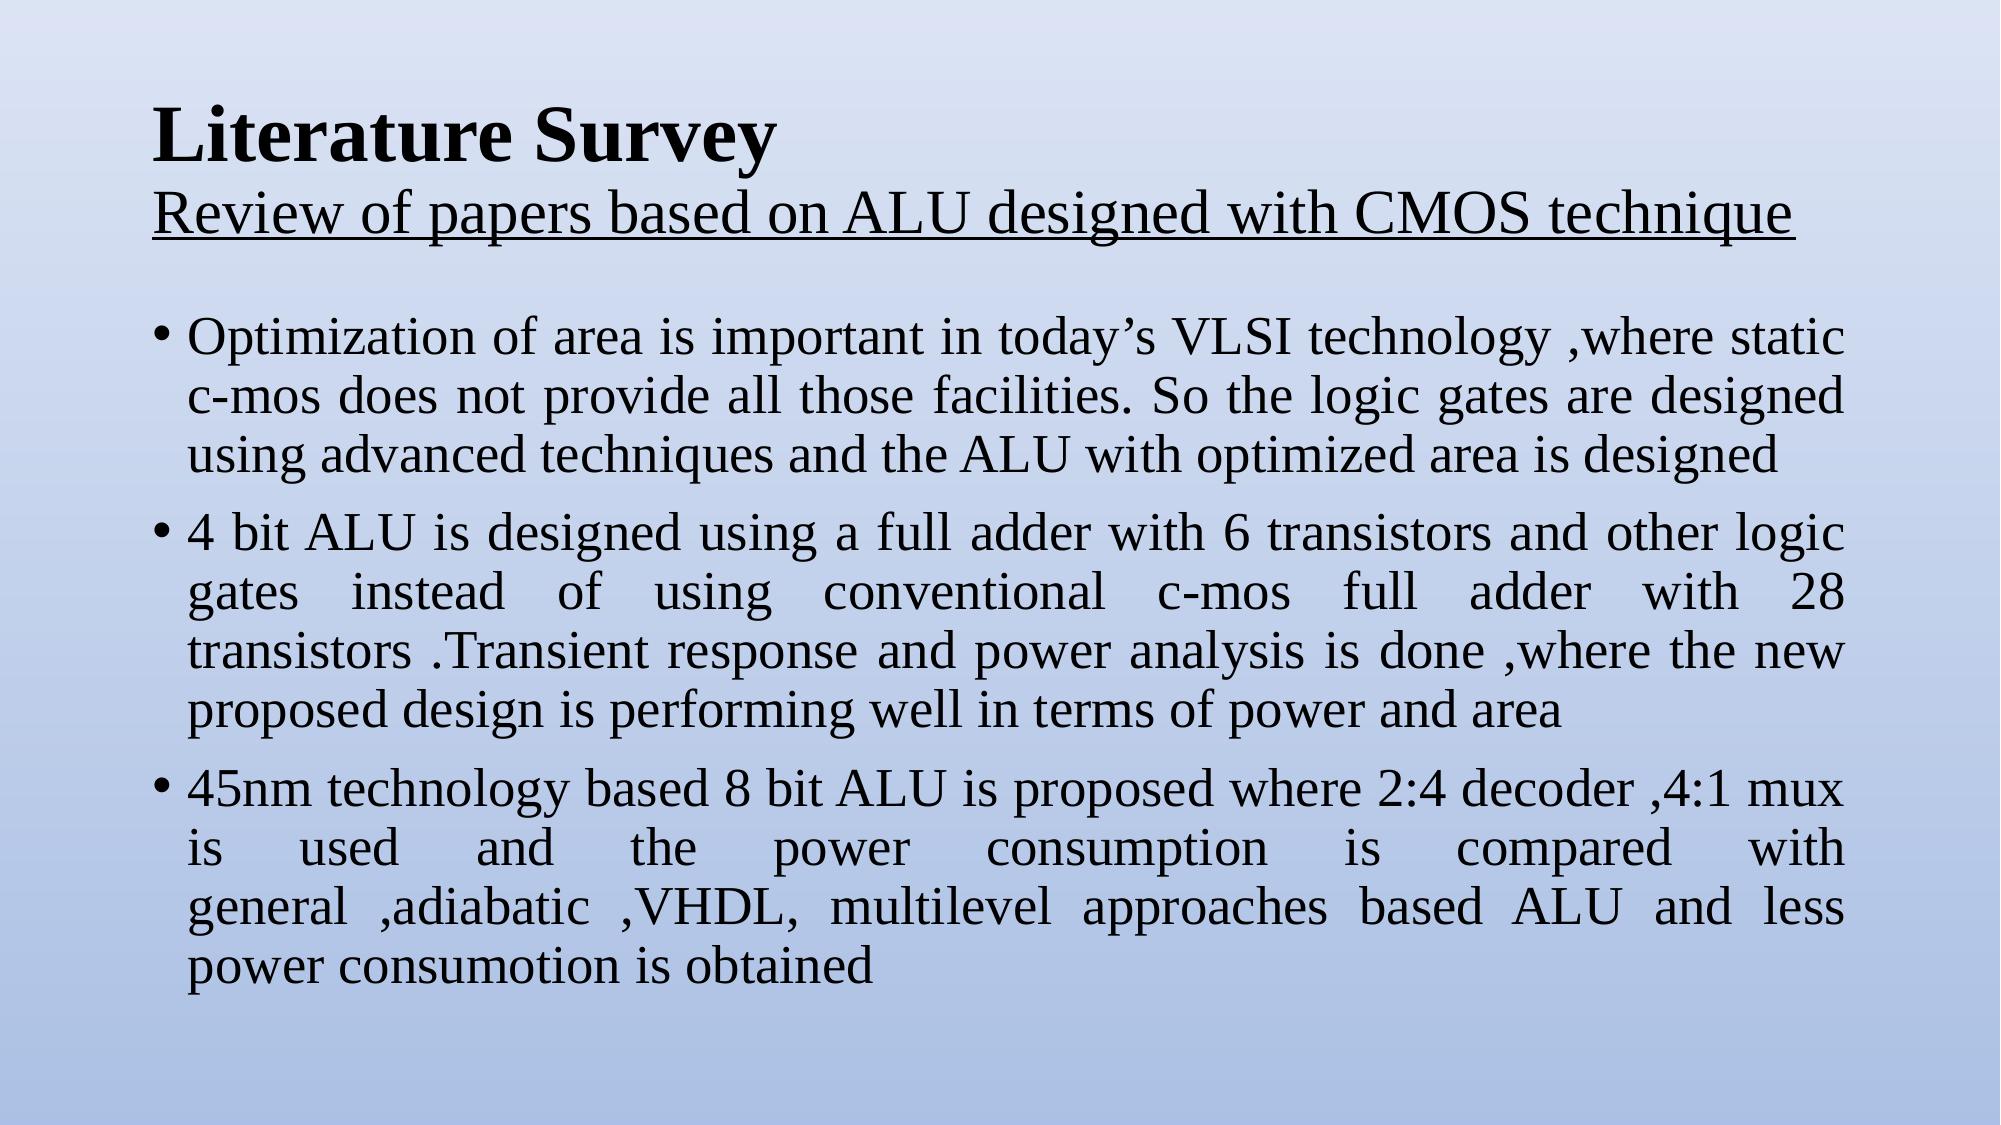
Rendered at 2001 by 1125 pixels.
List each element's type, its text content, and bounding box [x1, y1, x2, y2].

list Optimization of area is important in today’s VLSI technology ,where static c-mos does not provide all those facilities. So the logic gates are designed using advanced techniques and the ALU with optimized area is designed 4 bit ALU is designed using a full adder with 6 transistors and other logic gates instead of using conventional c-mos full adder with 28 transistors .Transient response and power analysis is done ,where the new proposed design is performing well in terms of power and area 45nm technology based 8 bit ALU is proposed where 2:4 decoder ,4:1 mux is used and the power consumption is compared with general ,adiabatic ,VHDL, multilevel approaches based ALU and less power consumotion is obtained [137, 299, 1863, 1014]
title Literature Survey Review of papers based on ALU designed with CMOS technique [137, 59, 1863, 278]
